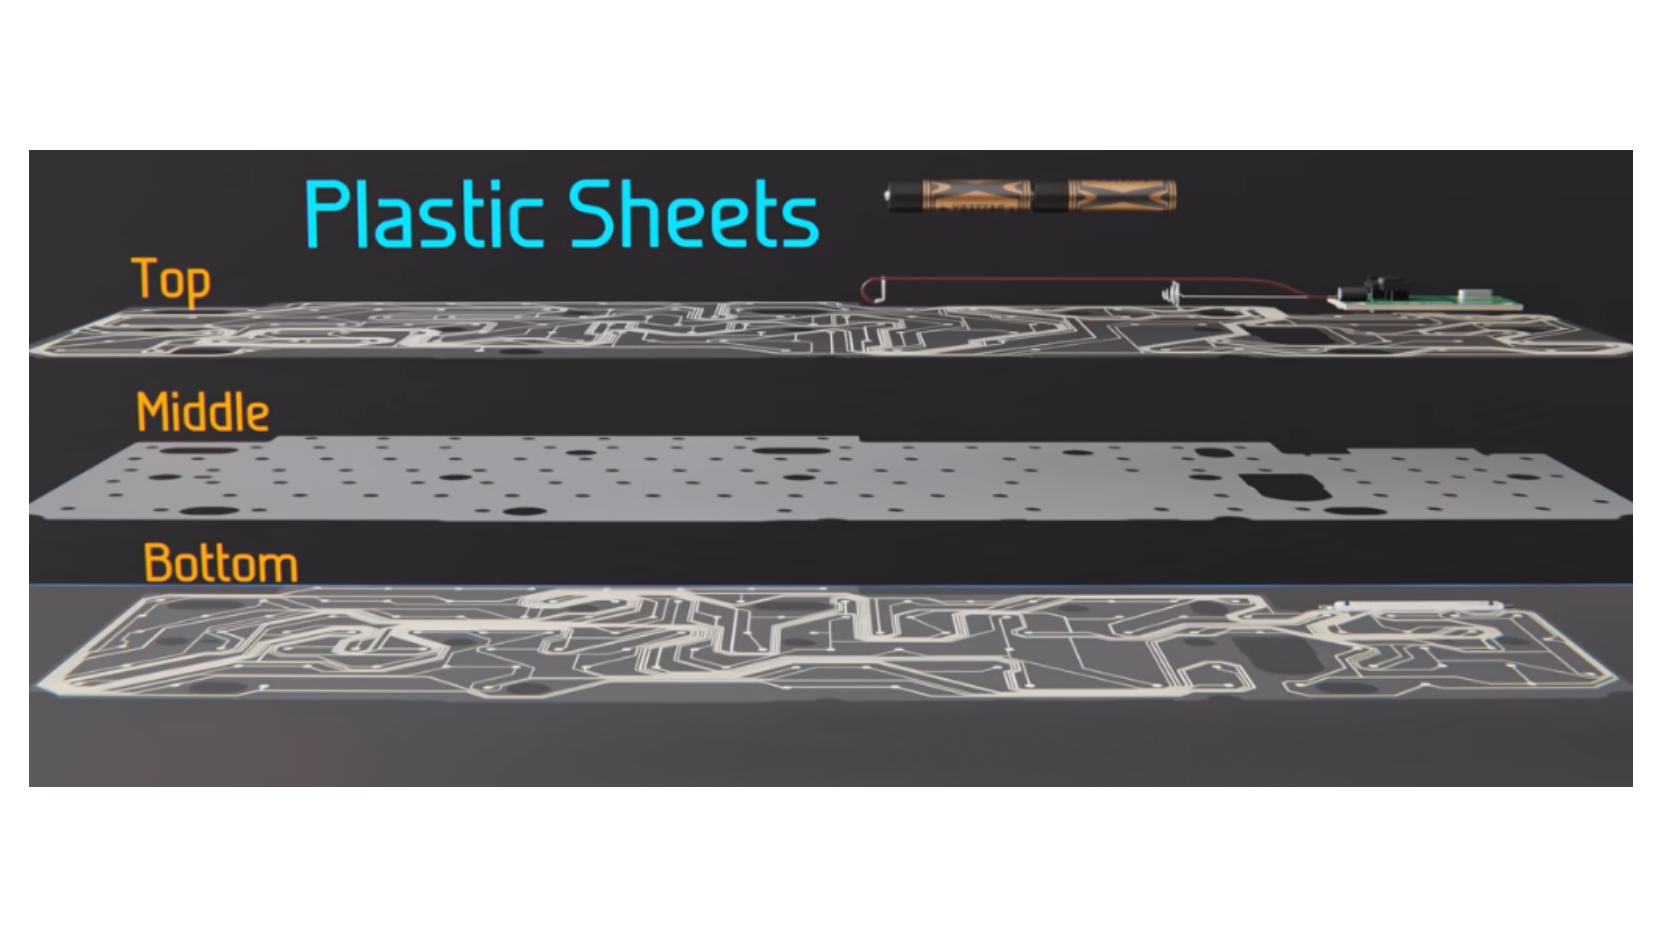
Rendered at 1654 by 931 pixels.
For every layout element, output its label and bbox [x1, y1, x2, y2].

picture [29, 150, 1633, 787]
